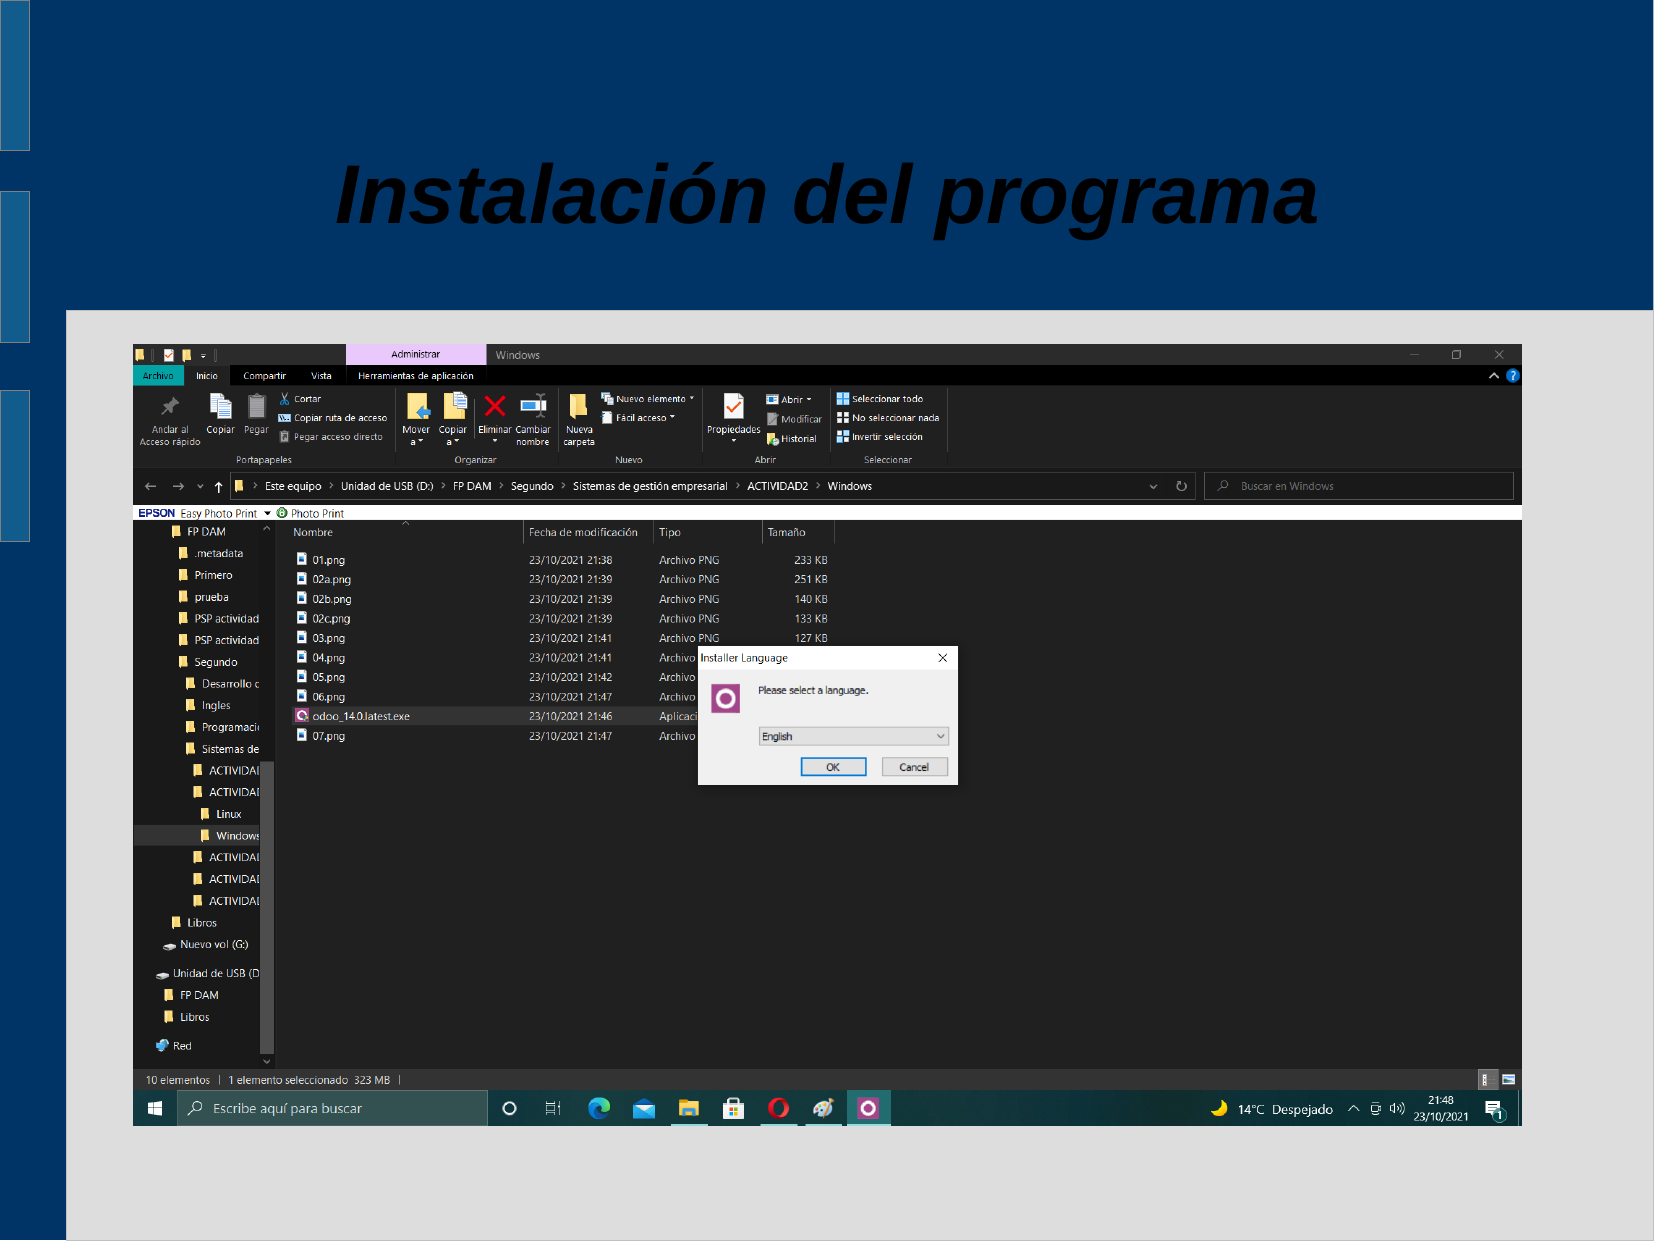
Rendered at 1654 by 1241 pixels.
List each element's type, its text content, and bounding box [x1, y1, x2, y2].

picture [133, 344, 1522, 1126]
title Instalación del programa [121, 91, 1534, 299]
